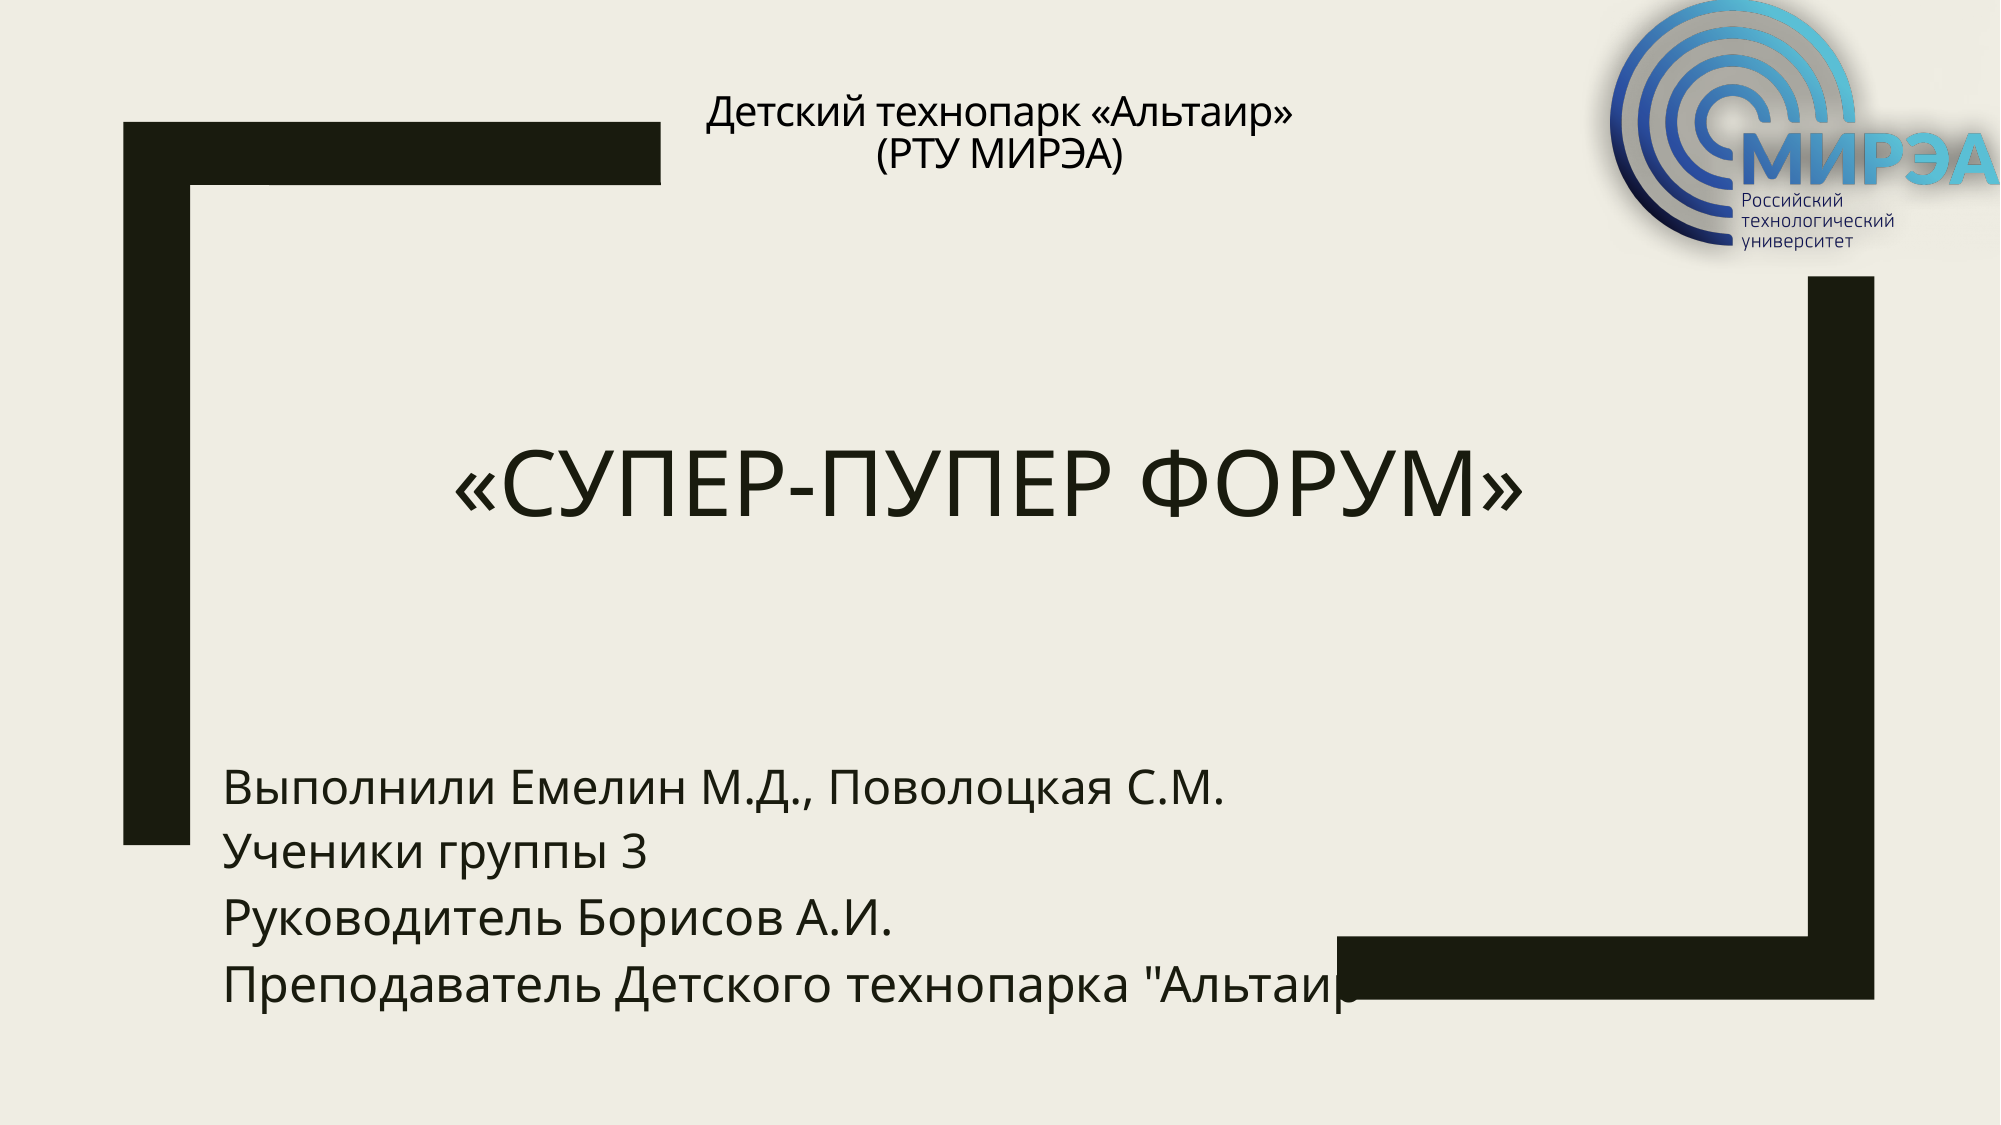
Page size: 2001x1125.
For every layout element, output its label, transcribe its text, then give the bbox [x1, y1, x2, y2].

title «Супер-пупер форум» [217, 382, 1763, 544]
subtitle Выполнили Емелин М.Д., Поволоцкая С.М. Ученики группы 3 Руководитель Борисов А.И. Преподаватель Детского технопарка "Альтаир" [206, 741, 1752, 1033]
text_box Детский технопарк «Альтаир» (РТУ МИРЭА) [227, 60, 1586, 185]
picture [1610, 0, 2000, 252]
